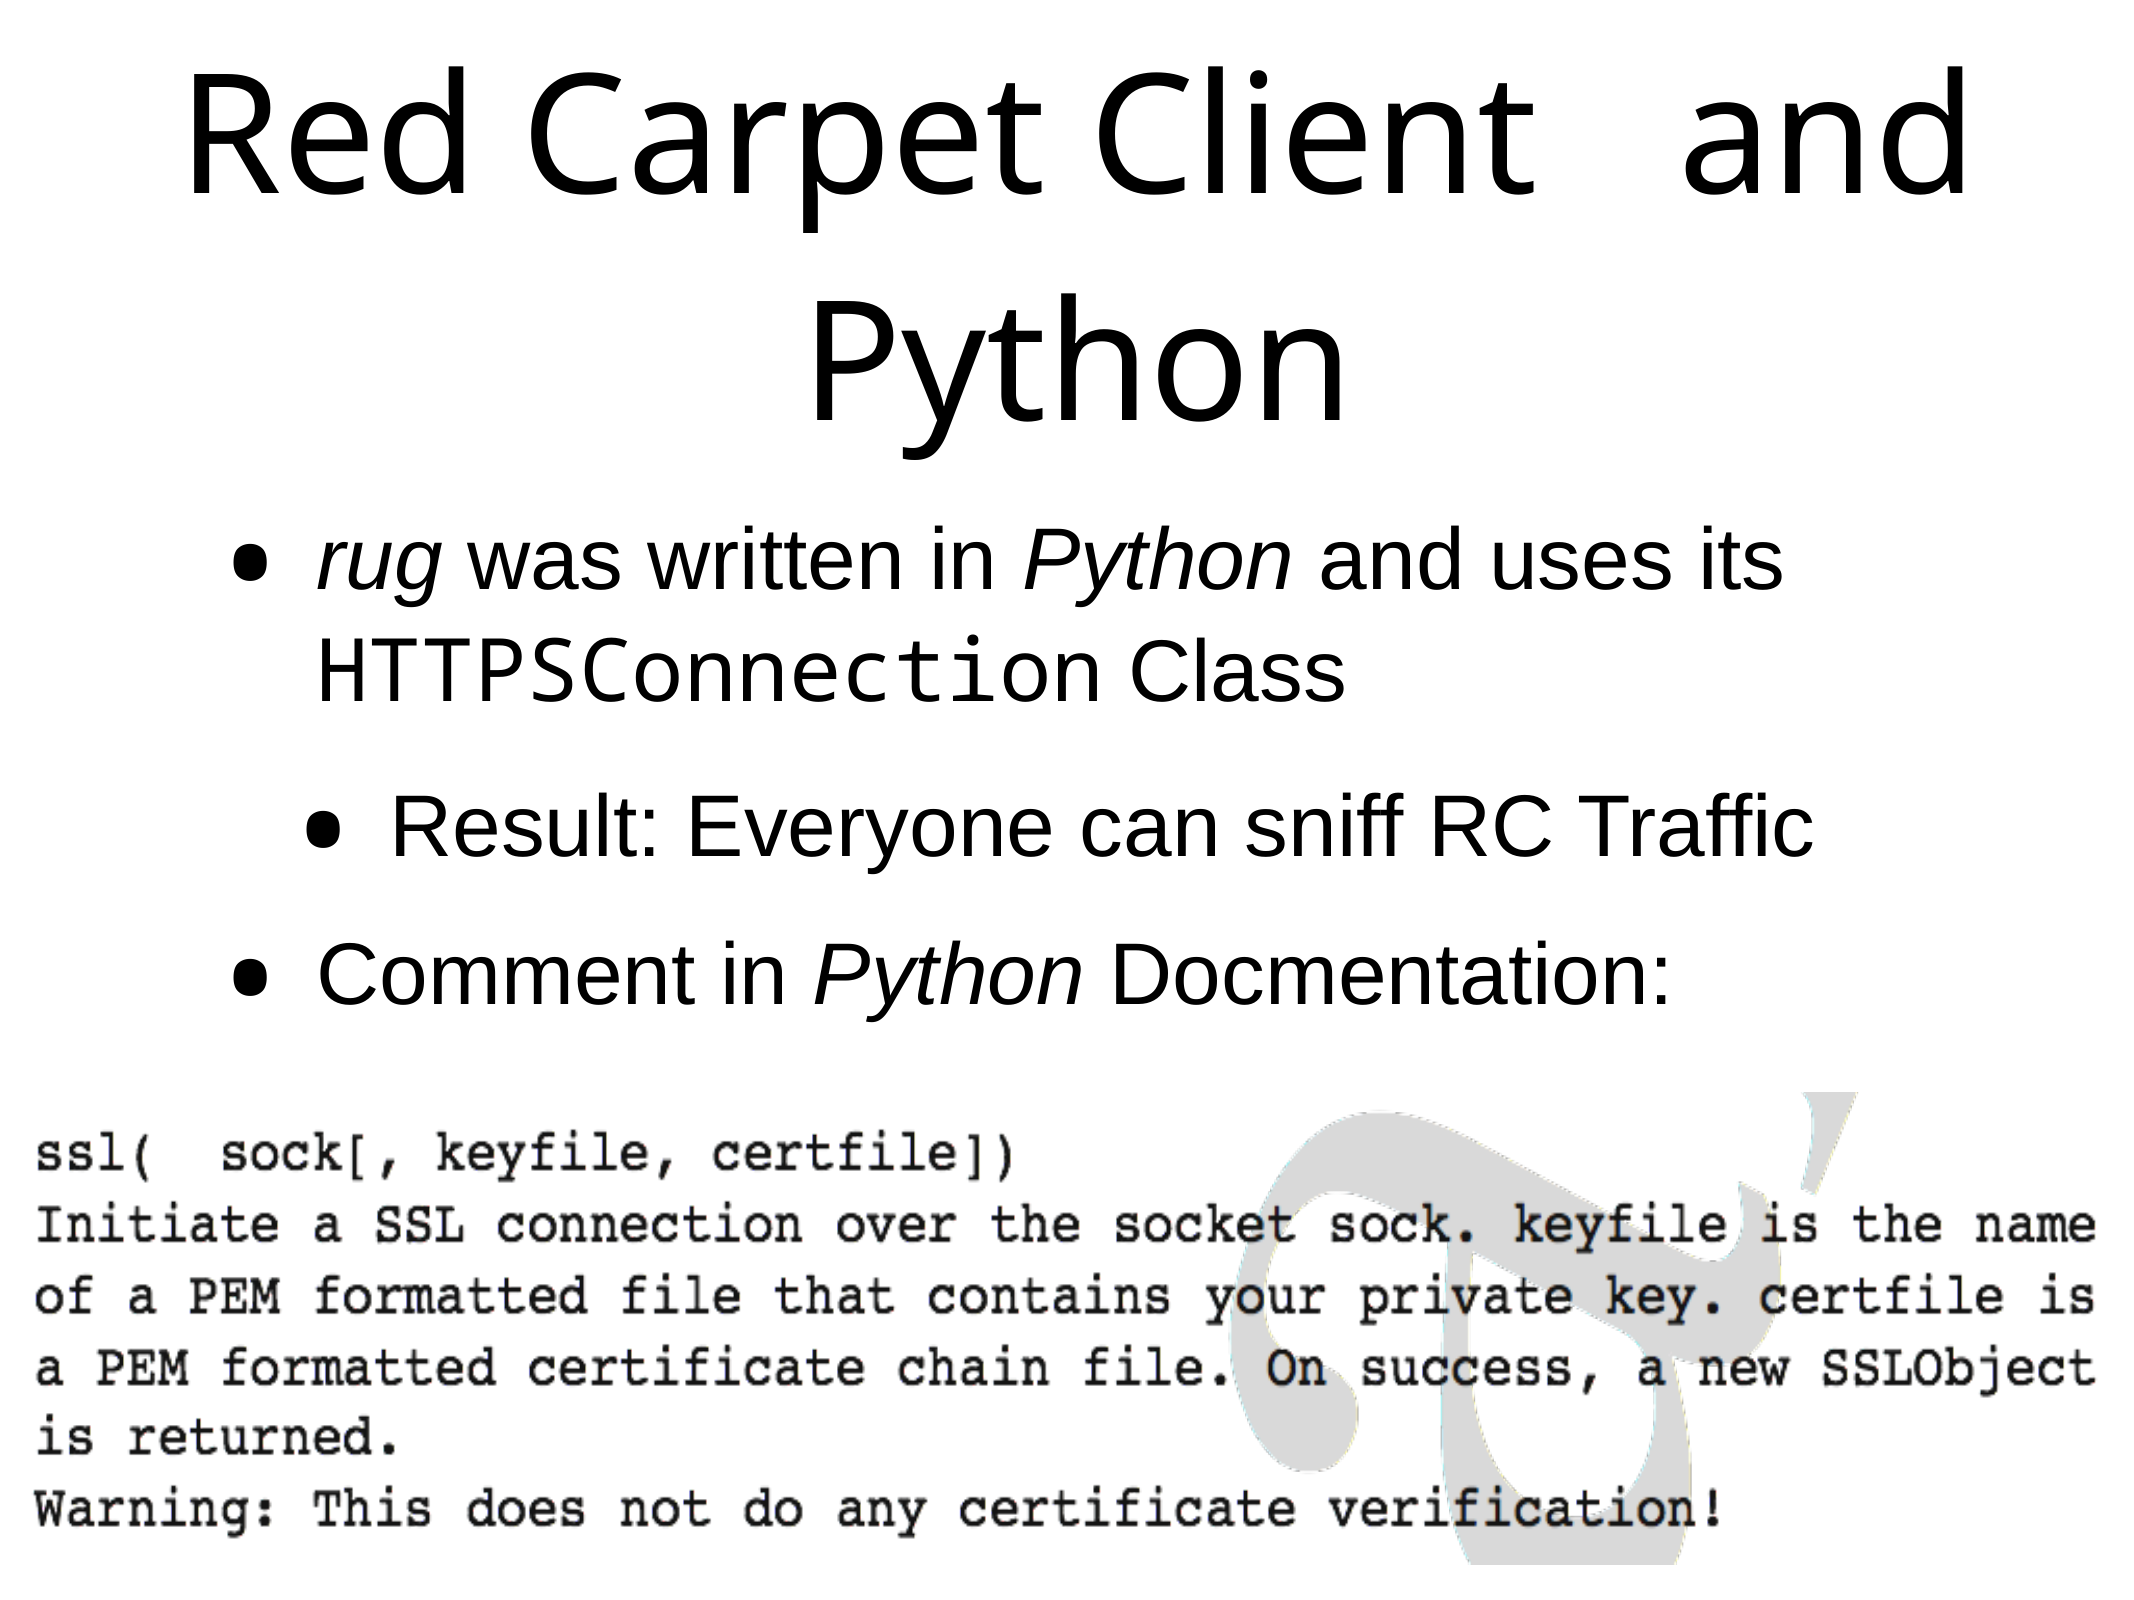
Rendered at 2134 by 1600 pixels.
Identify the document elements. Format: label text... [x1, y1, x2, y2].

list rug was written in Python and uses its HTTPSConnection Class Result: Everyone can sniff RC Traffic Comment in Python Docmentation: [162, 429, 1969, 1092]
picture [0, 1092, 2134, 1565]
title Red Carpet Client and Python [59, 21, 2097, 462]
